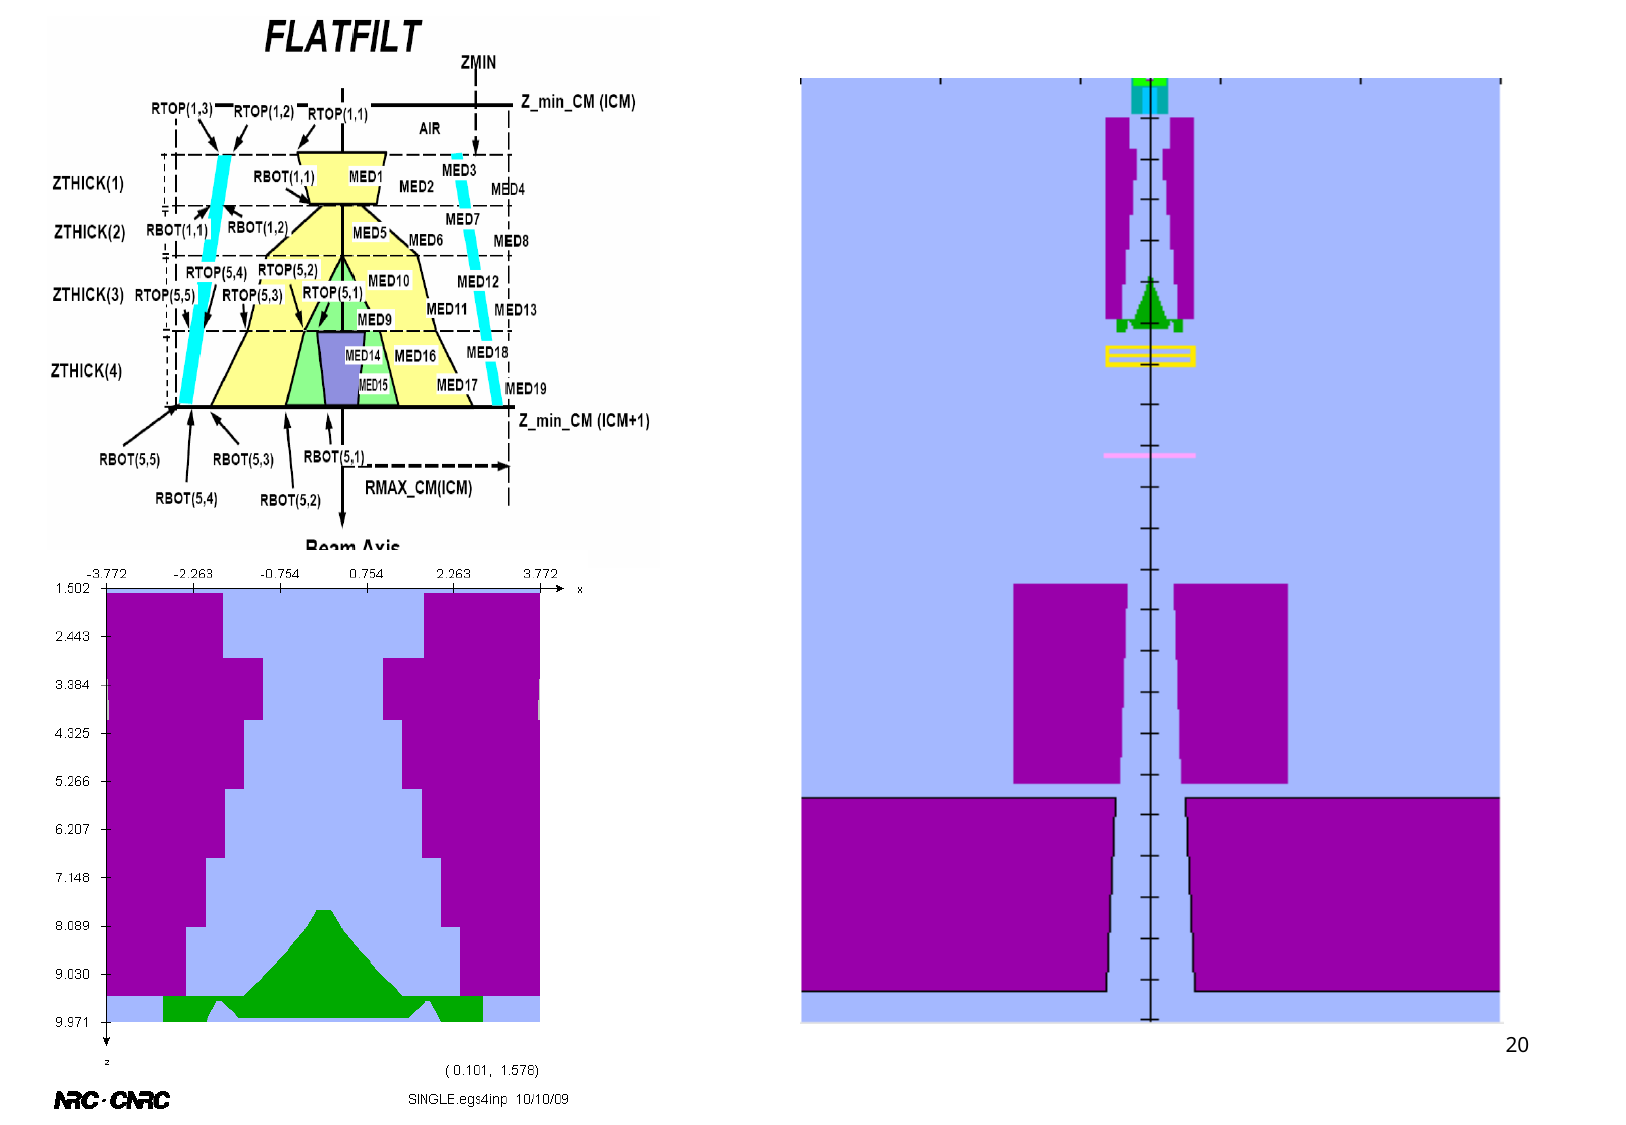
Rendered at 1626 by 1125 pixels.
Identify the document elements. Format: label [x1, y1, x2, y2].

picture [800, 78, 1504, 1024]
picture [45, 16, 660, 1118]
